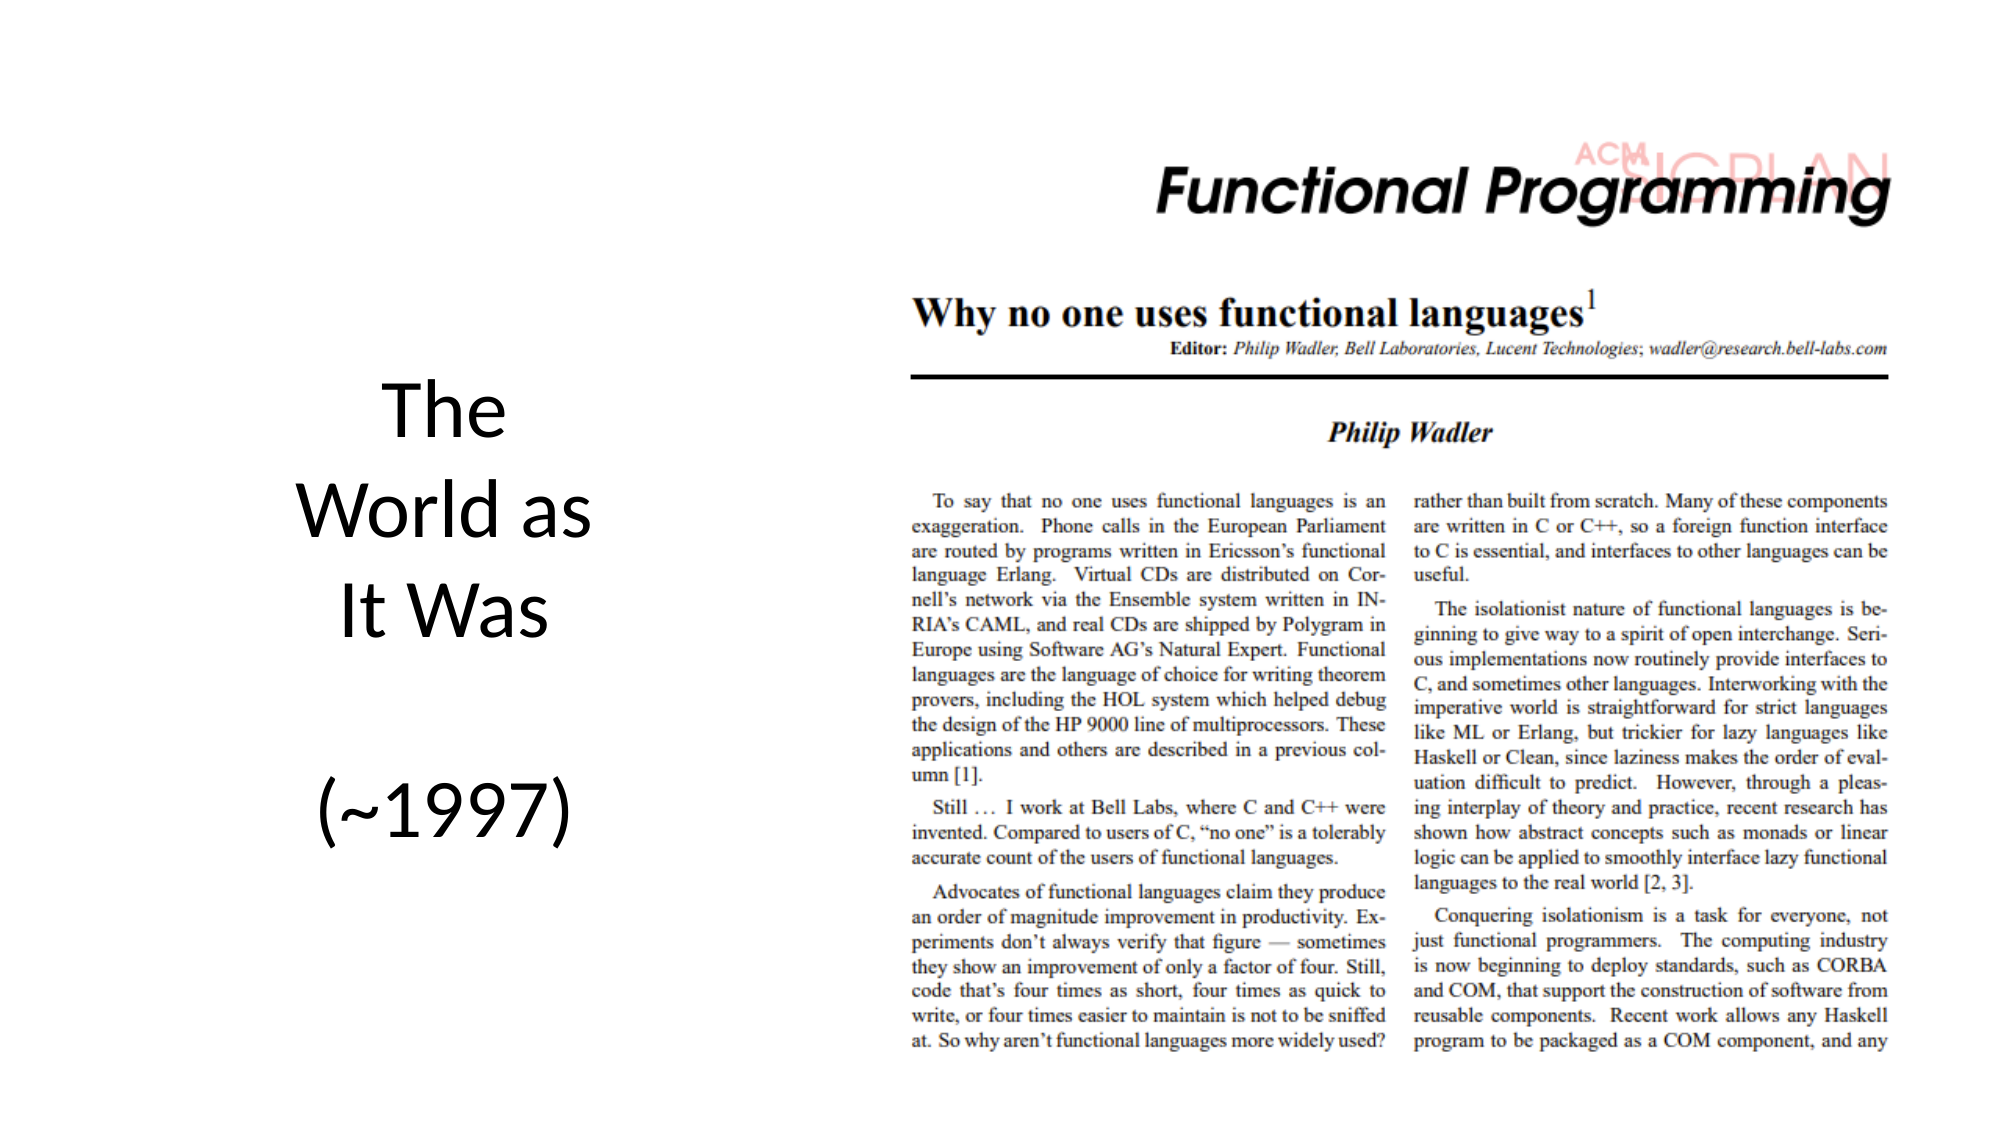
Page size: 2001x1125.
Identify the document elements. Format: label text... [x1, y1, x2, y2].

text_box The World as It Was (~1997) [273, 347, 617, 868]
picture [839, 70, 1945, 1055]
